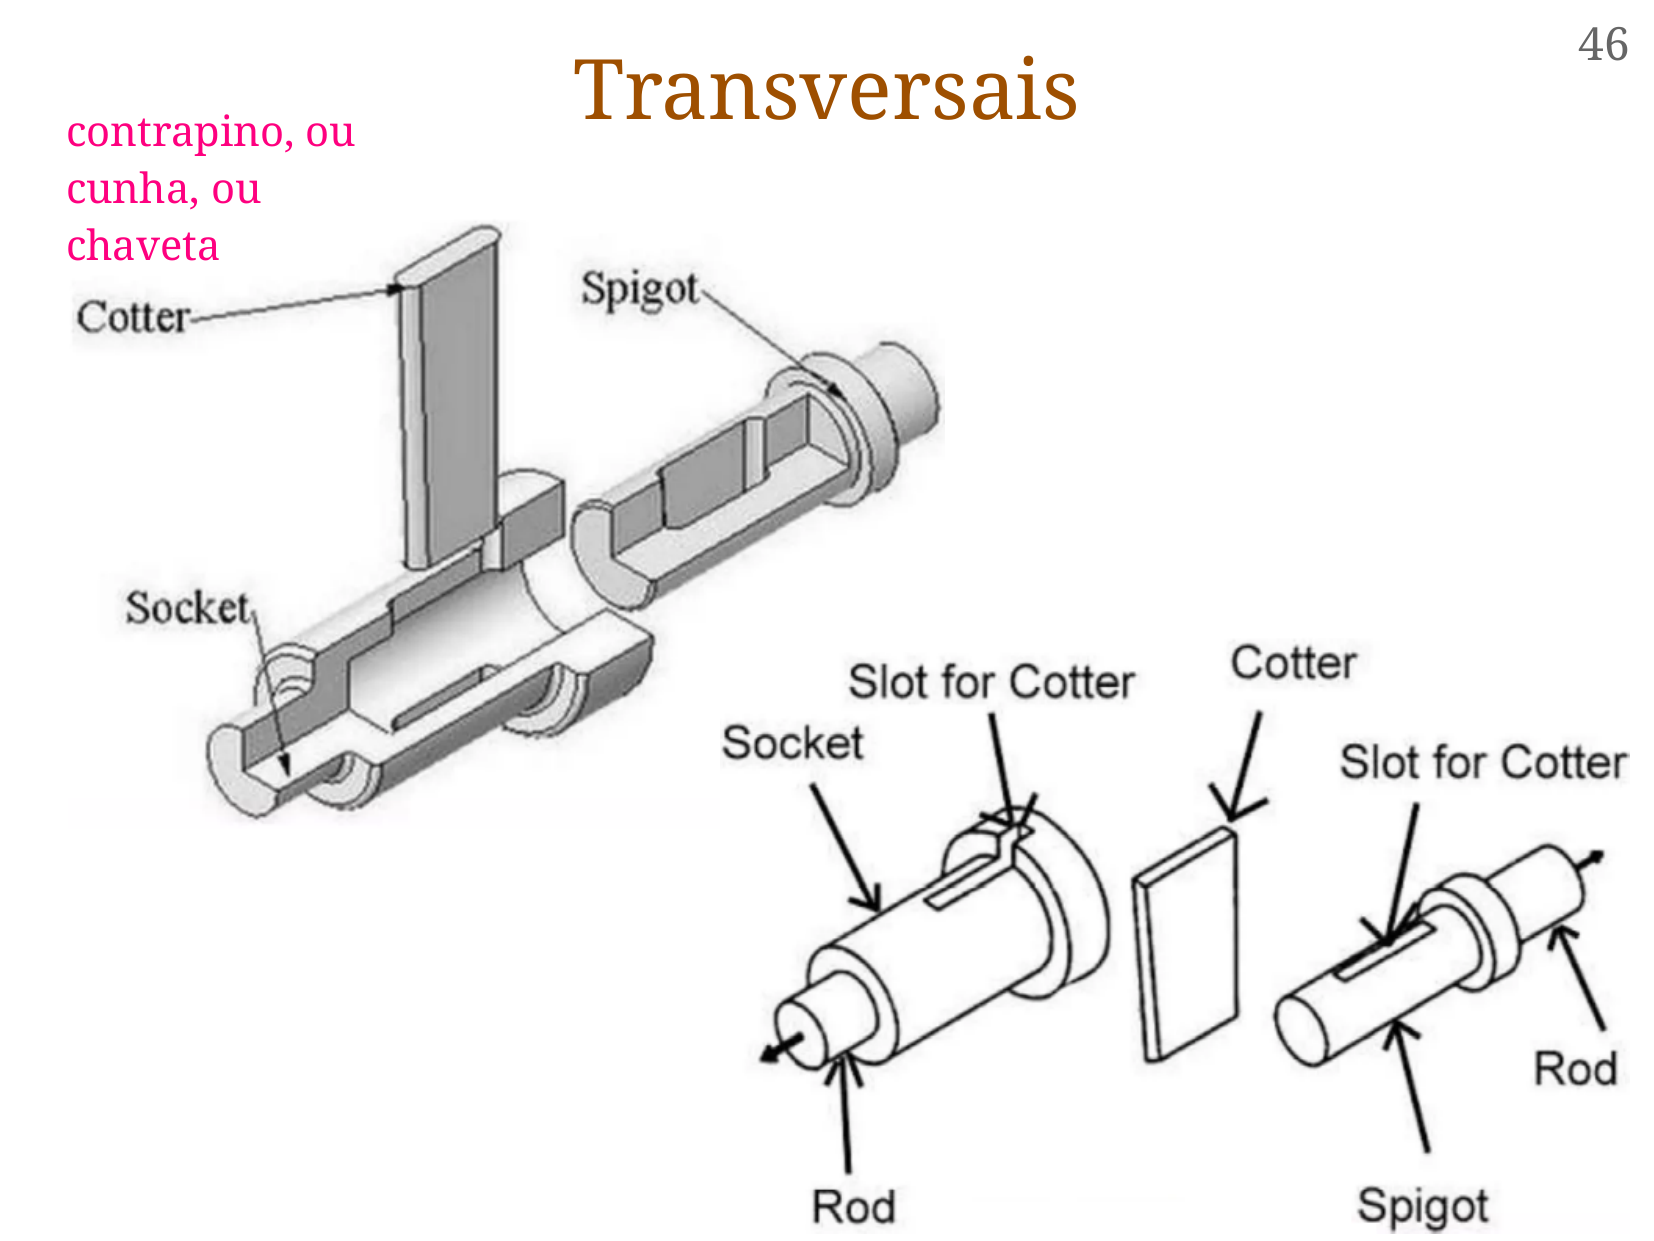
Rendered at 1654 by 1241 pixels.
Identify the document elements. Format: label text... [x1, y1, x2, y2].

title Transversais [59, 29, 1595, 148]
picture [68, 218, 1630, 1234]
text_box contrapino, ou cunha, ou chaveta [51, 94, 372, 281]
